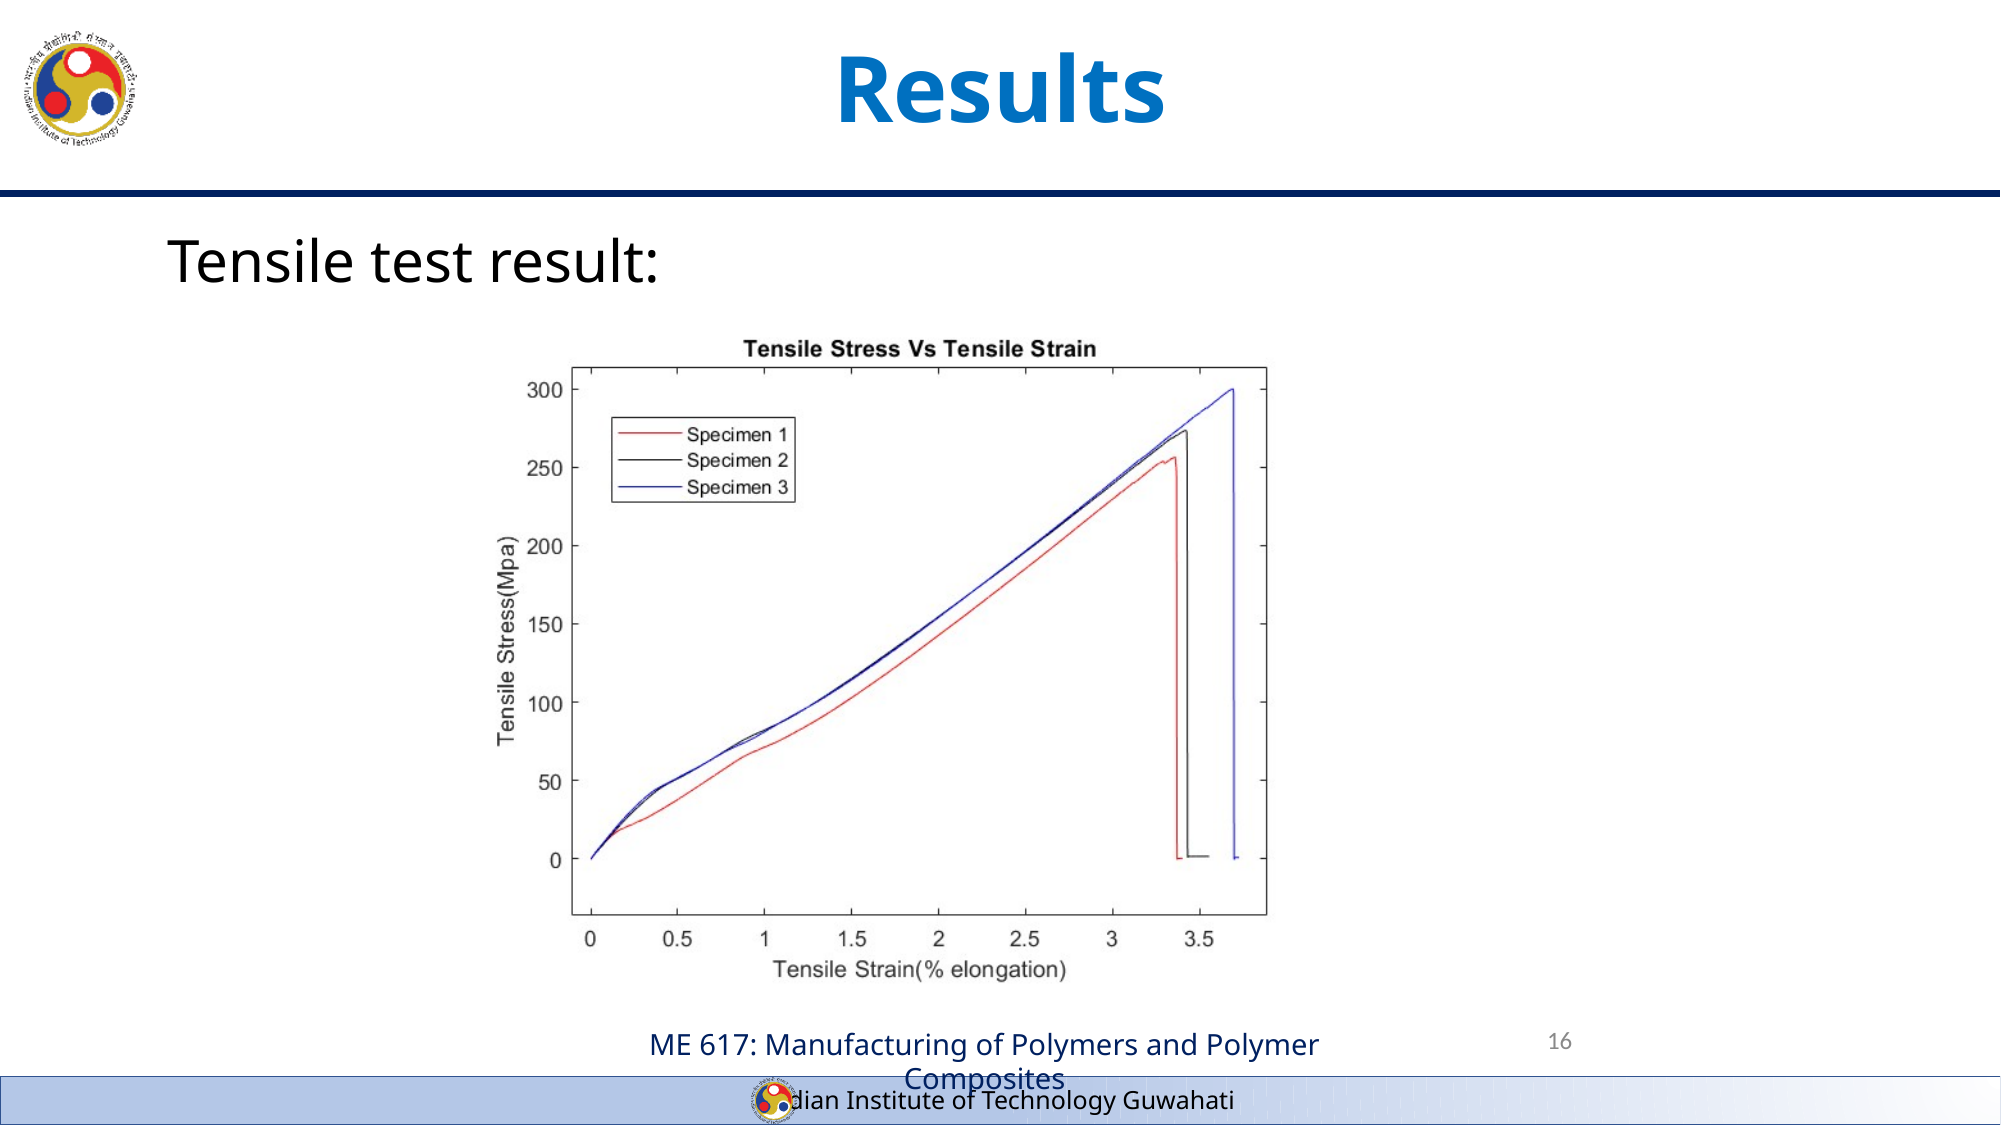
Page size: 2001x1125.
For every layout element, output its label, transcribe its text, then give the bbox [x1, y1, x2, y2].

list Tensile test result: [137, 224, 1863, 939]
picture [455, 317, 1352, 990]
title Results [137, 36, 1863, 155]
text_box [1531, 1009, 1982, 1070]
